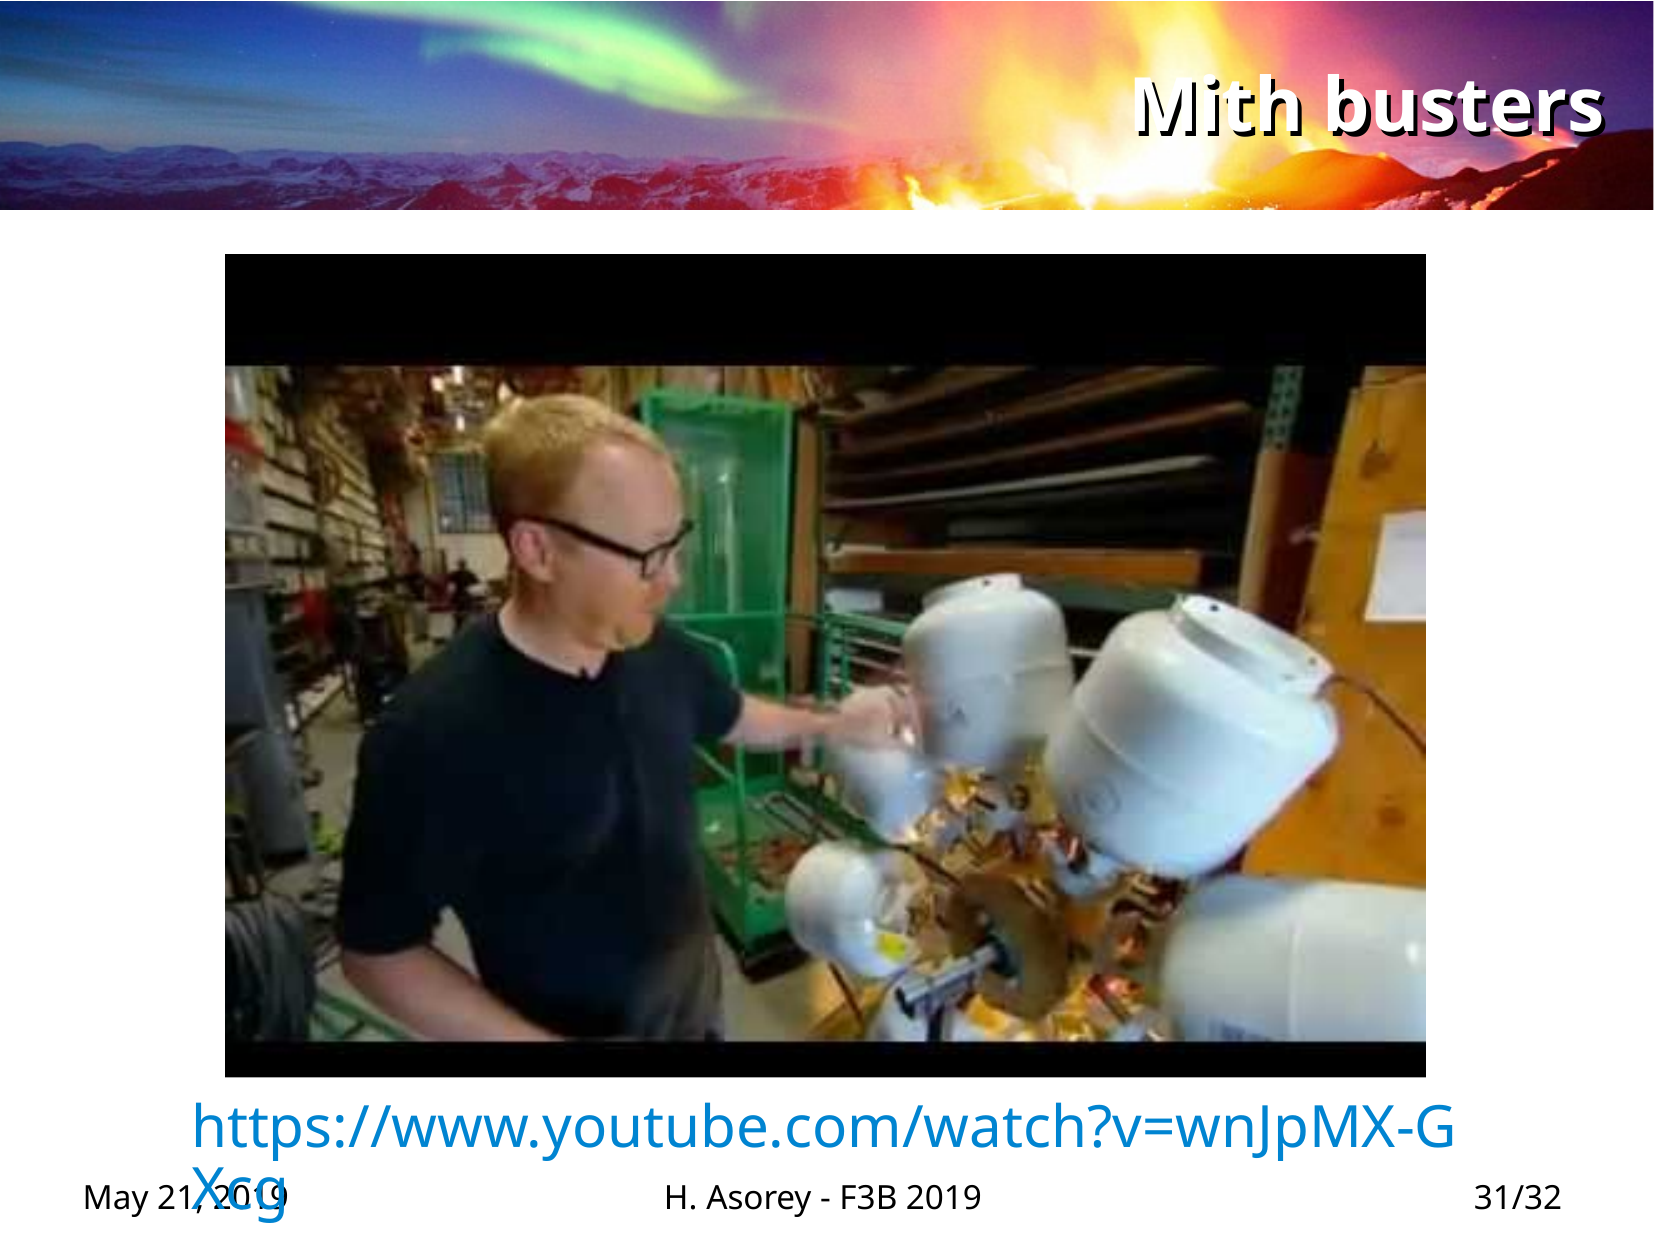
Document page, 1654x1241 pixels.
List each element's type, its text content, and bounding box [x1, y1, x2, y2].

title Mith busters [45, 15, 1606, 191]
picture [0, 1, 1654, 210]
text_box https://www.youtube.com/watch?v=wnJpMX-GXcg [176, 1077, 1477, 1164]
picture [225, 254, 1426, 1077]
